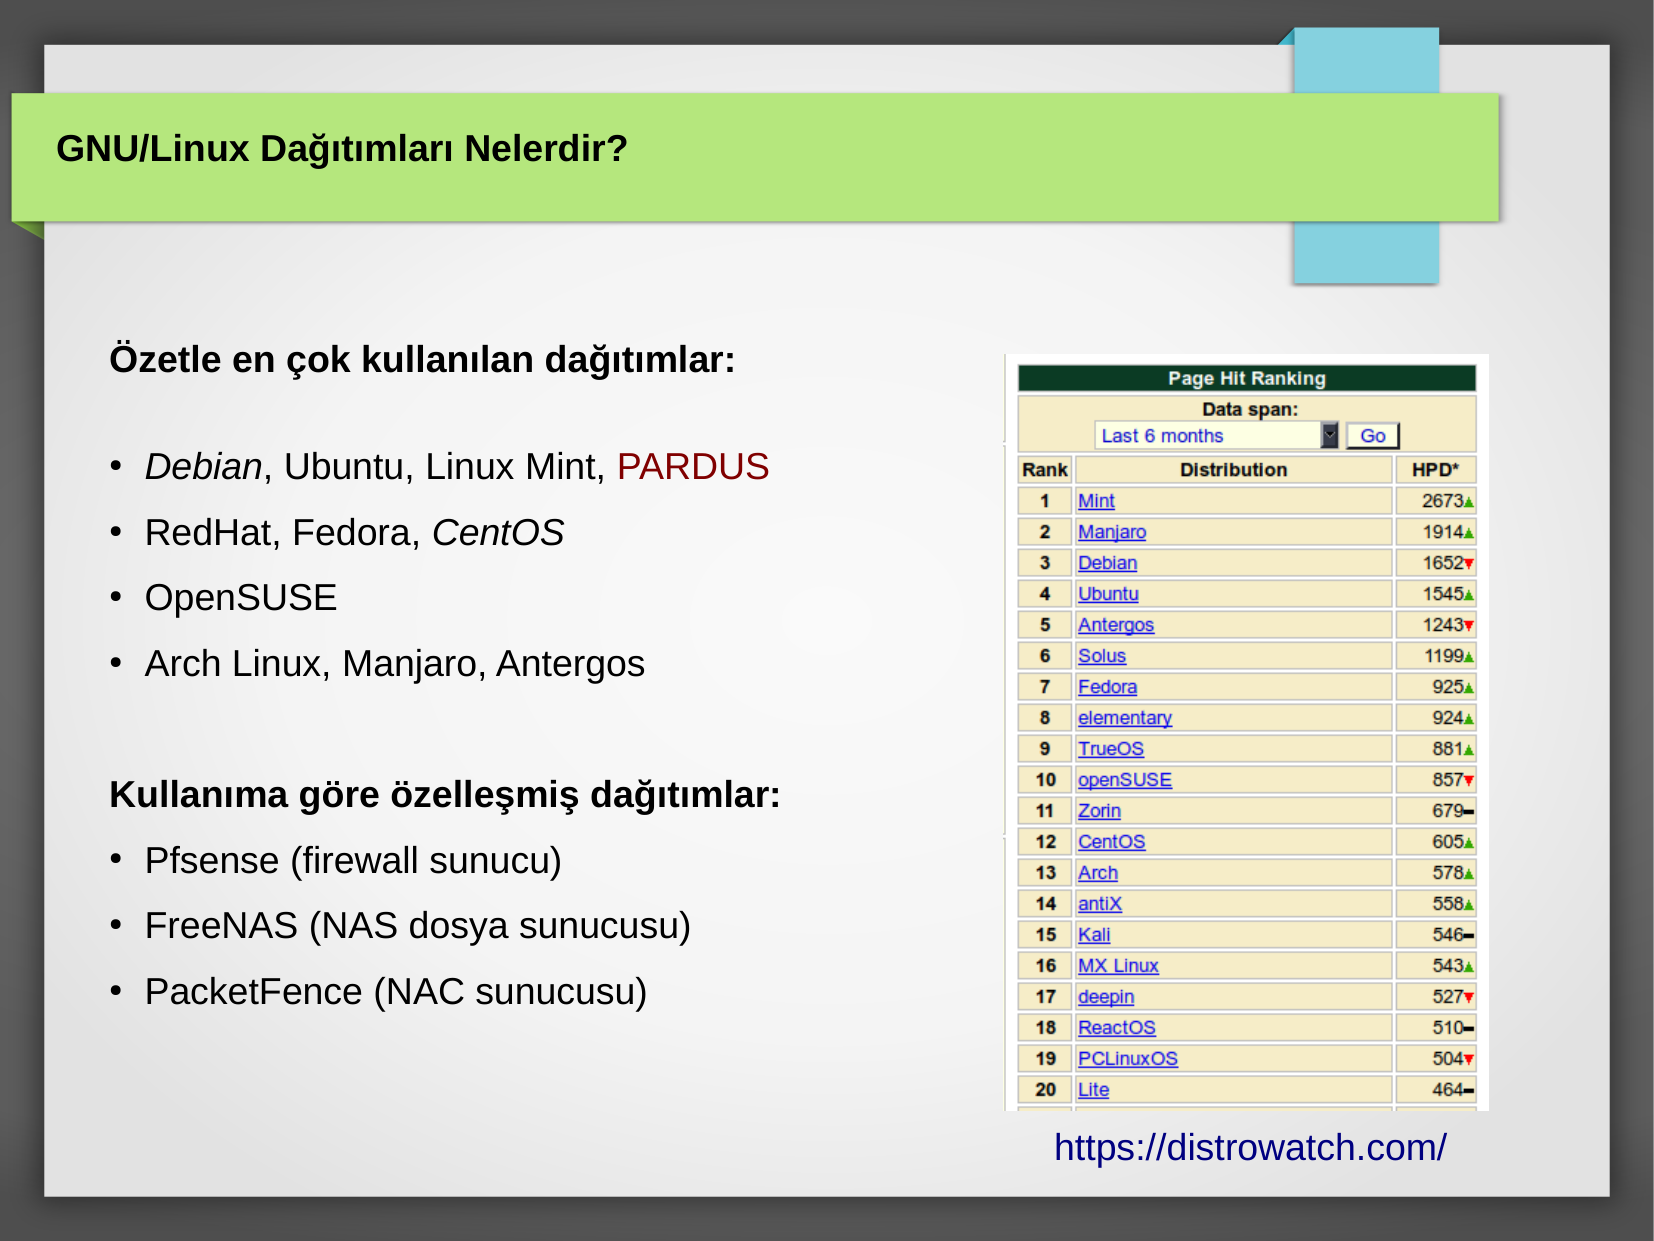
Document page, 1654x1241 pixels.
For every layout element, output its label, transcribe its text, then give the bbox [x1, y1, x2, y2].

picture [0, 0, 1654, 1241]
text_box https://distrowatch.com/ [1039, 1119, 1463, 1181]
text_box GNU/Linux Dağıtımları Nelerdir? [41, 120, 792, 182]
text_box Özetle en çok kullanılan dağıtımlar: Debian, Ubuntu, Linux Mint, PARDUS RedHat, Fedora, CentOS OpenSUSE Arch Linux, Manjaro, Antergos Kullanıma göre özelleşmiş dağıtımlar: Pfsense (firewall sunucu) FreeNAS (NAS dosya sunucusu) PacketFence (NAC sunucusu) [94, 330, 827, 1241]
